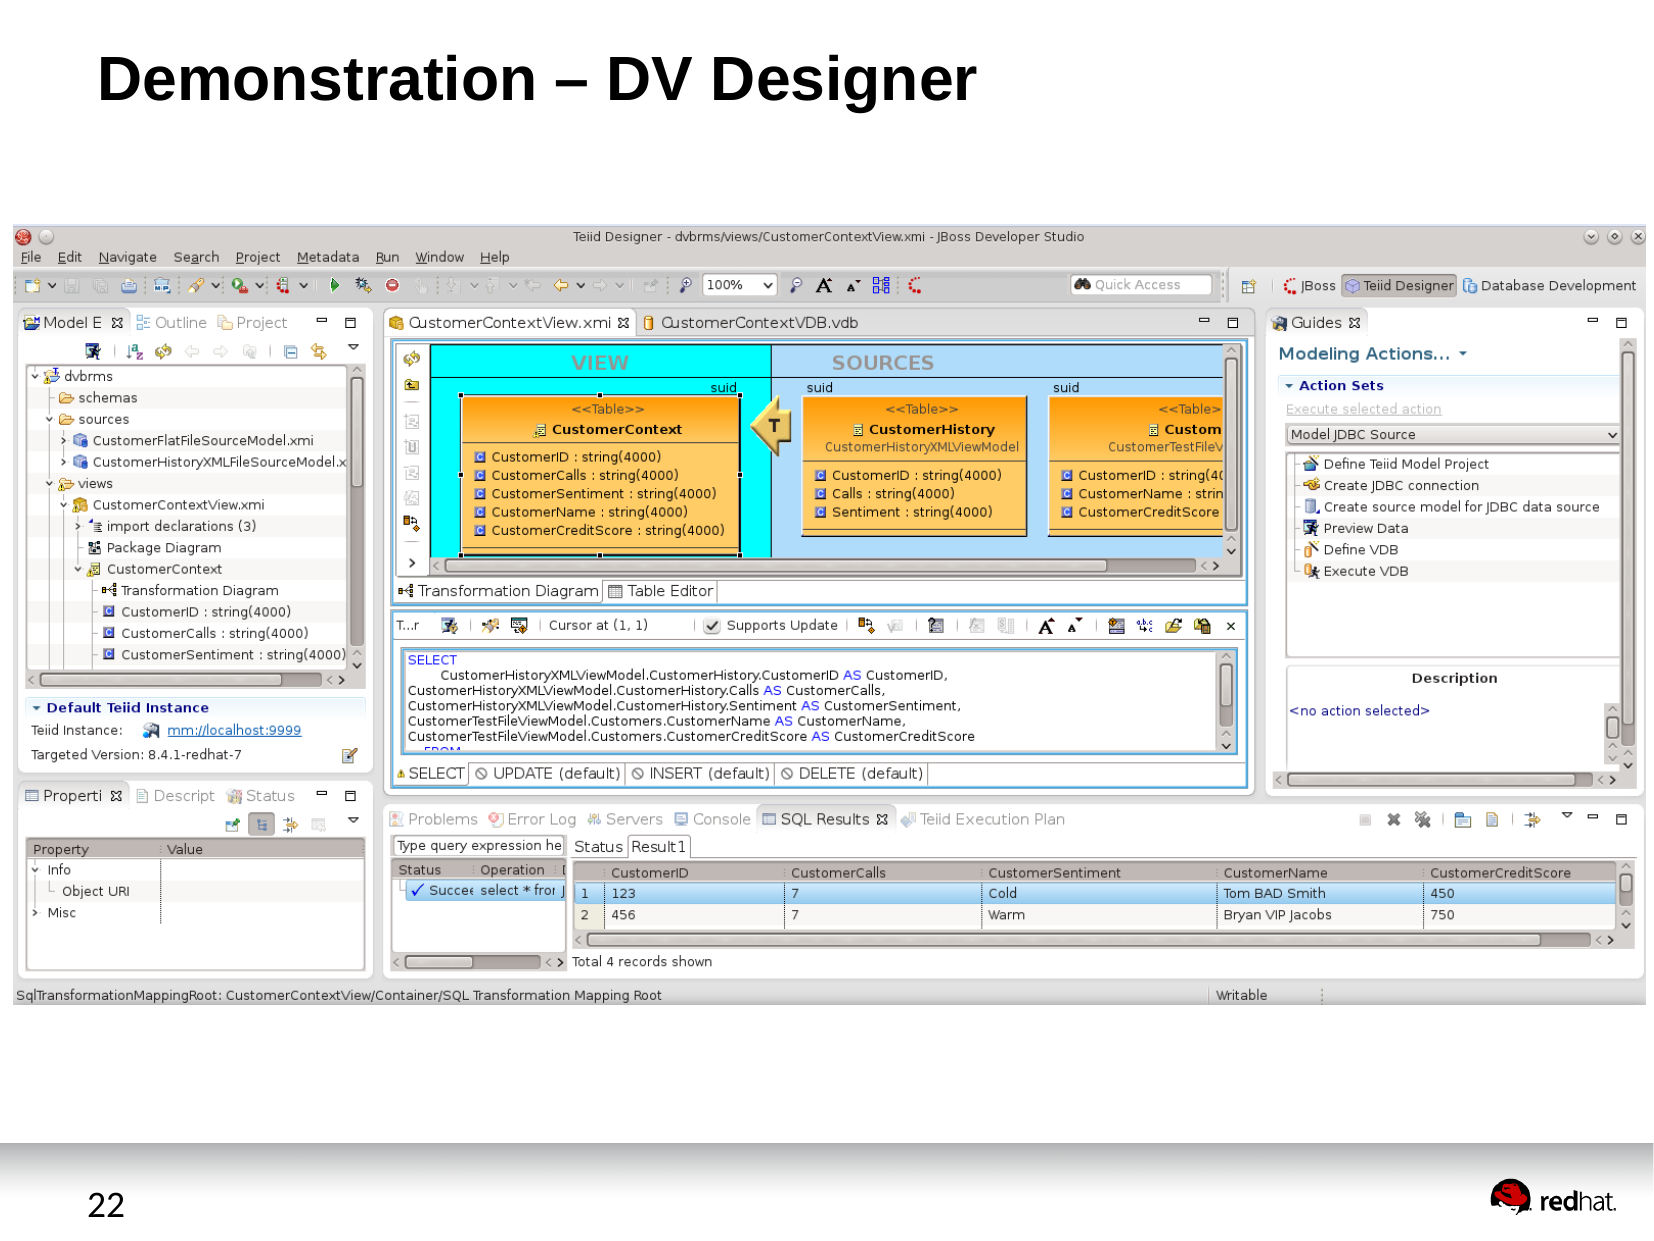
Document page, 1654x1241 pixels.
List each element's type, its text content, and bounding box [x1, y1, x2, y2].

picture [13, 224, 1646, 1006]
picture [0, 1143, 1654, 1241]
title Demonstration – DV Designer [82, 37, 1571, 224]
